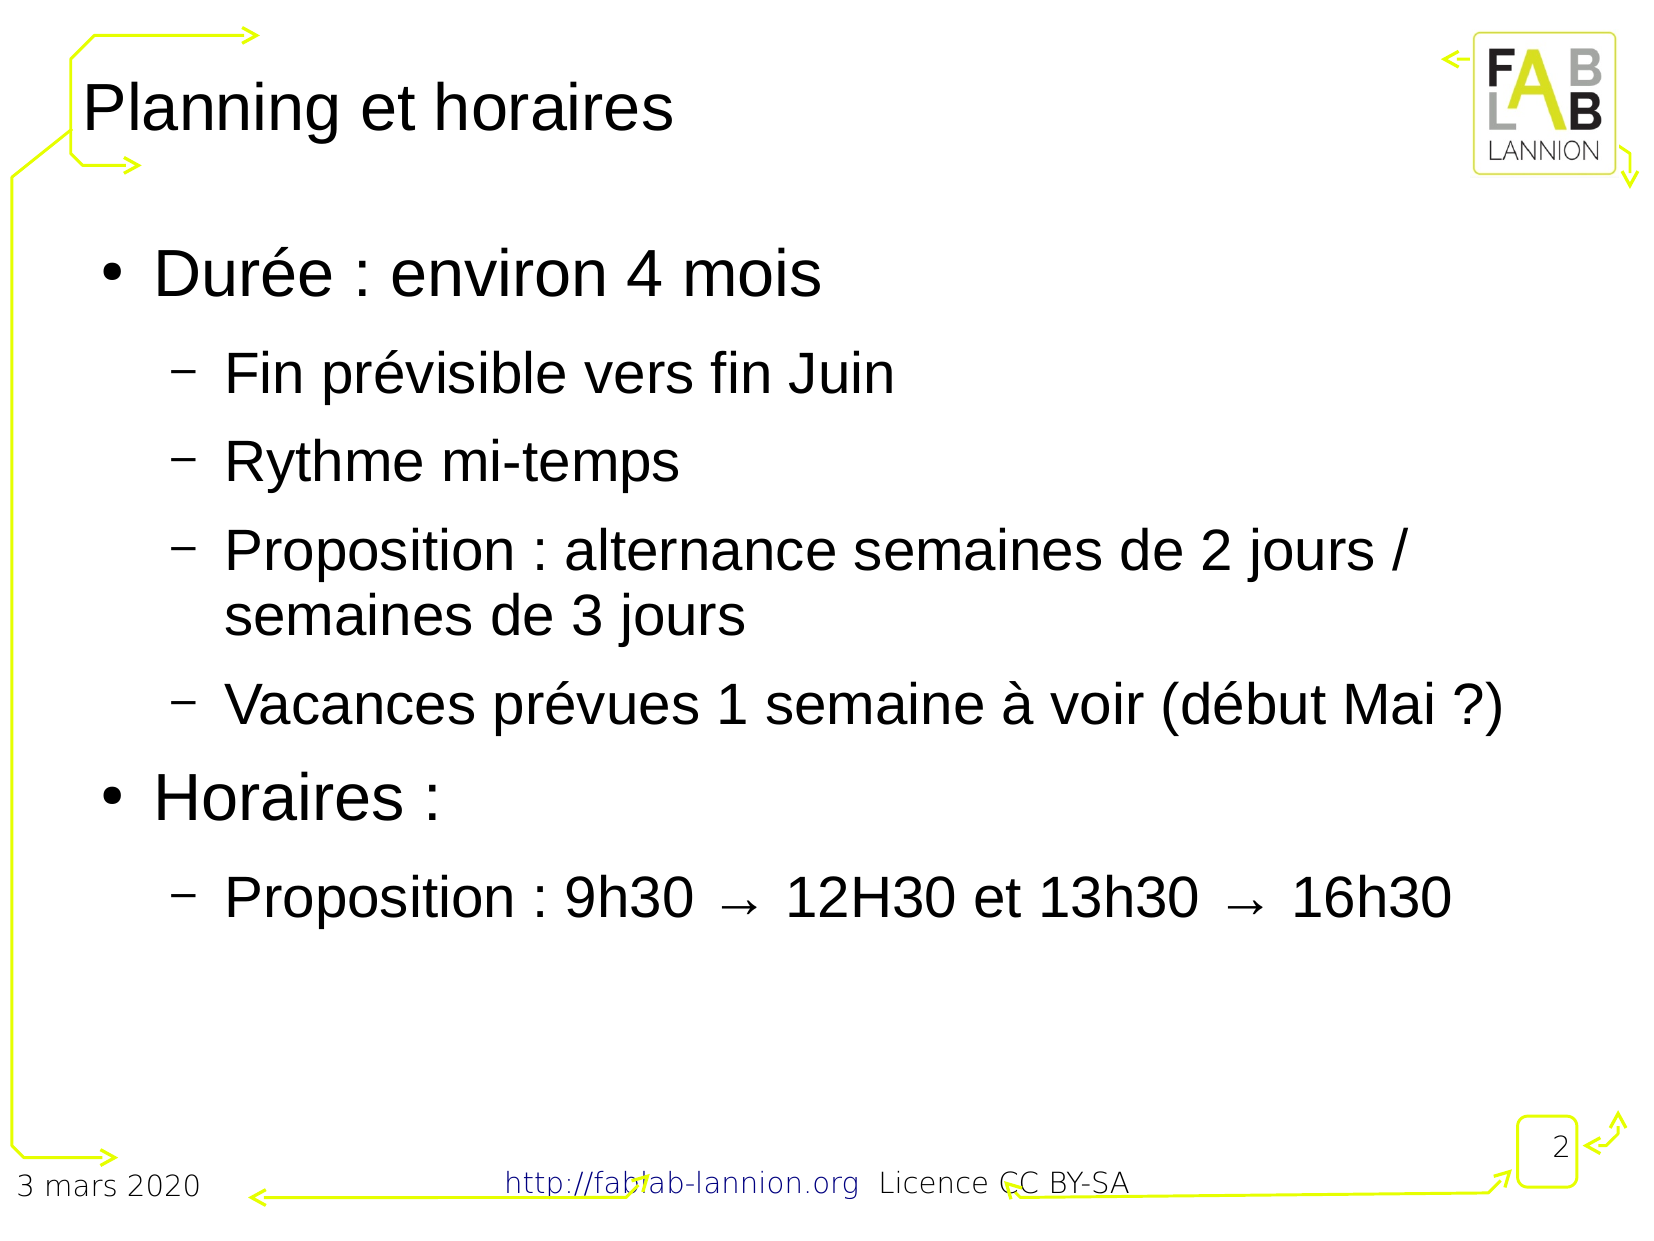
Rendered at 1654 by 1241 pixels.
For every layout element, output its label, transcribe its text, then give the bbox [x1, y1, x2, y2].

list Durée : environ 4 mois Fin prévisible vers fin Juin Rythme mi-temps Proposition : alternance semaines de 2 jours / semaines de 3 jours Vacances prévues 1 semaine à voir (début Mai ?) Horaires : Proposition : 9h30 → 12H30 et 13h30 → 16h30 [82, 236, 1571, 1080]
picture [1470, 29, 1619, 178]
title Planning et horaires [82, 49, 1441, 166]
